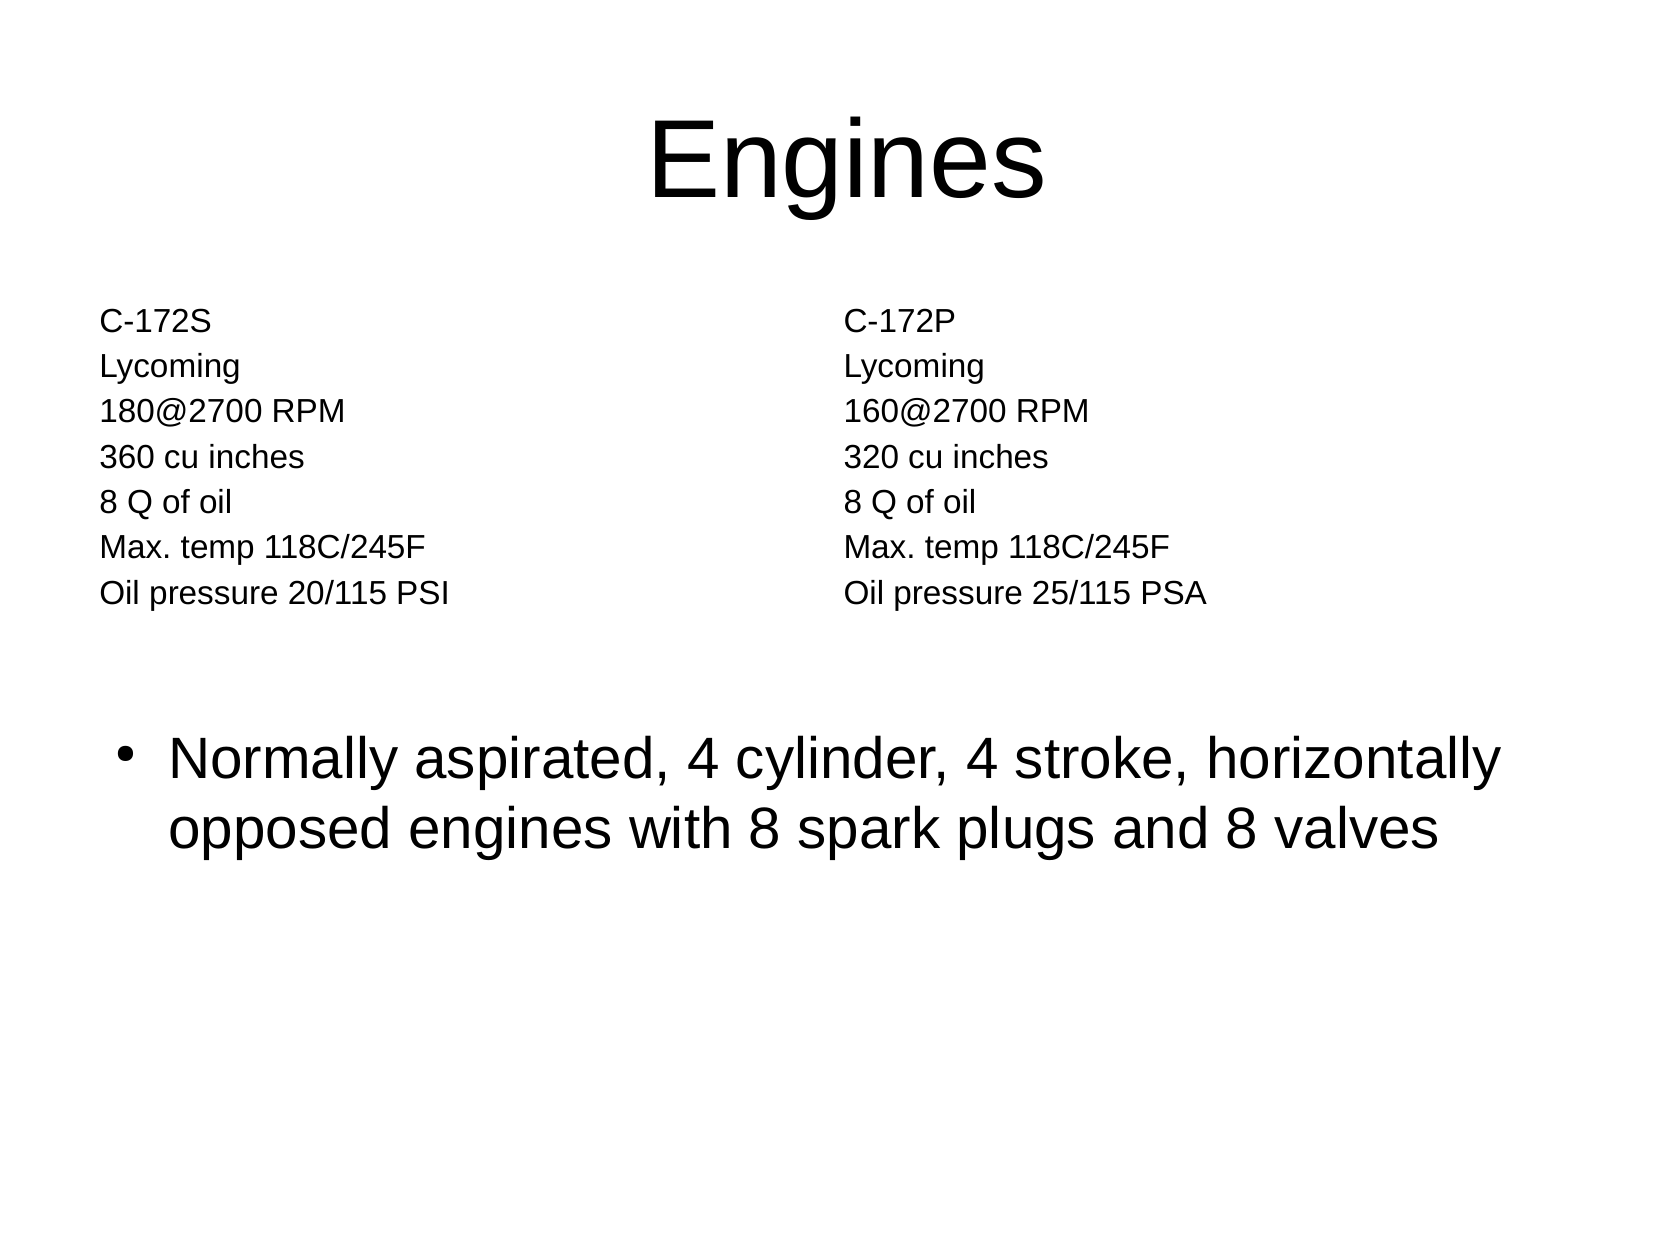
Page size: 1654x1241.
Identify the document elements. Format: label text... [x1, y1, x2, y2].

list Normally aspirated, 4 cylinder, 4 stroke, horizontally opposed engines with 8 spark plugs and 8 valves [82, 712, 1571, 1108]
table_header C-172P Lycoming 160@2700 RPM 320 cu inches 8 Q of oil Max. temp 118C/245F Oil pressure 25/115 PSA [829, 294, 1573, 690]
title Engines [82, 49, 1571, 257]
table_header C-172S Lycoming 180@2700 RPM 360 cu inches 8 Q of oil Max. temp 118C/245F Oil pressure 20/115 PSI [85, 294, 829, 690]
